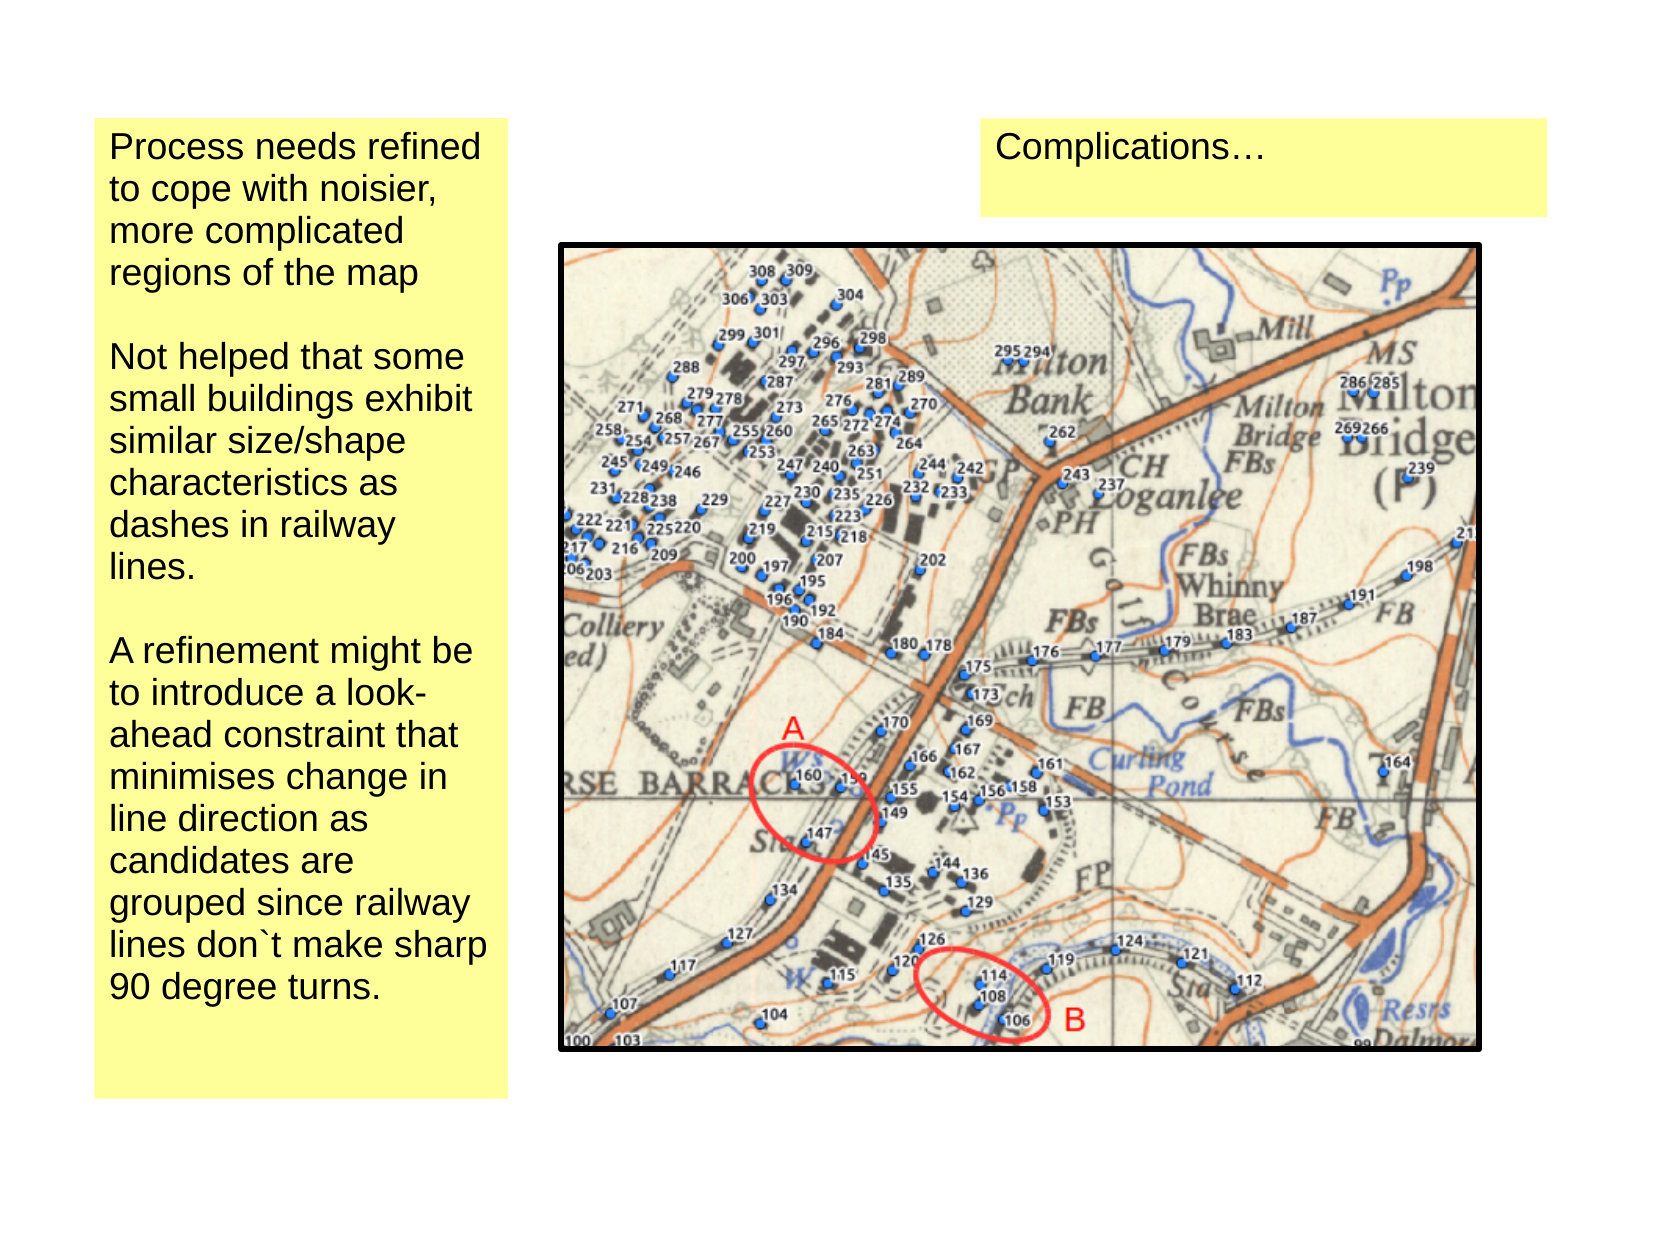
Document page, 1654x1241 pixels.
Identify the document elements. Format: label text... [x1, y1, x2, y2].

text_box Process needs refined to cope with noisier, more complicated regions of the map Not helped that some small buildings exhibit similar size/shape characteristics as dashes in railway lines. A refinement might be to introduce a look-ahead constraint that minimises change in line direction as candidates are grouped since railway lines don`t make sharp 90 degree turns. [94, 118, 508, 1099]
picture [563, 248, 1477, 1047]
text_box Complications… [980, 118, 1548, 218]
